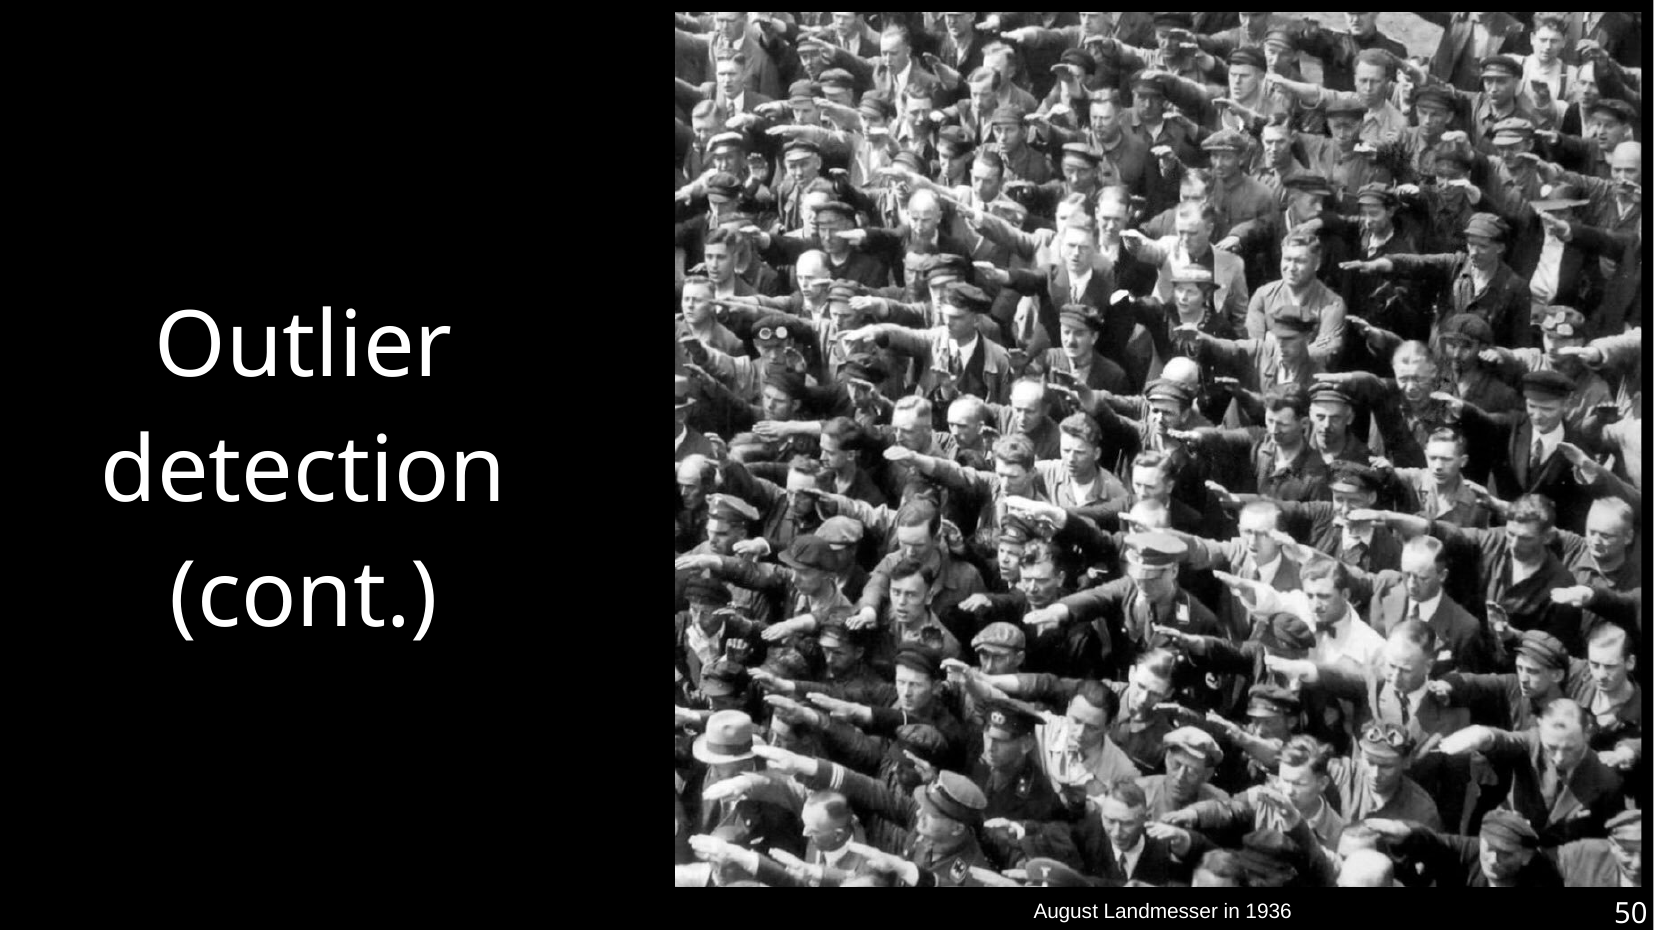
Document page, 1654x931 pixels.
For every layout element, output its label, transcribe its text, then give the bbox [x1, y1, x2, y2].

picture [675, 12, 1642, 887]
title Outlier detection (cont.) [52, 286, 556, 646]
text_box August Landmesser in 1936 [795, 891, 1531, 931]
